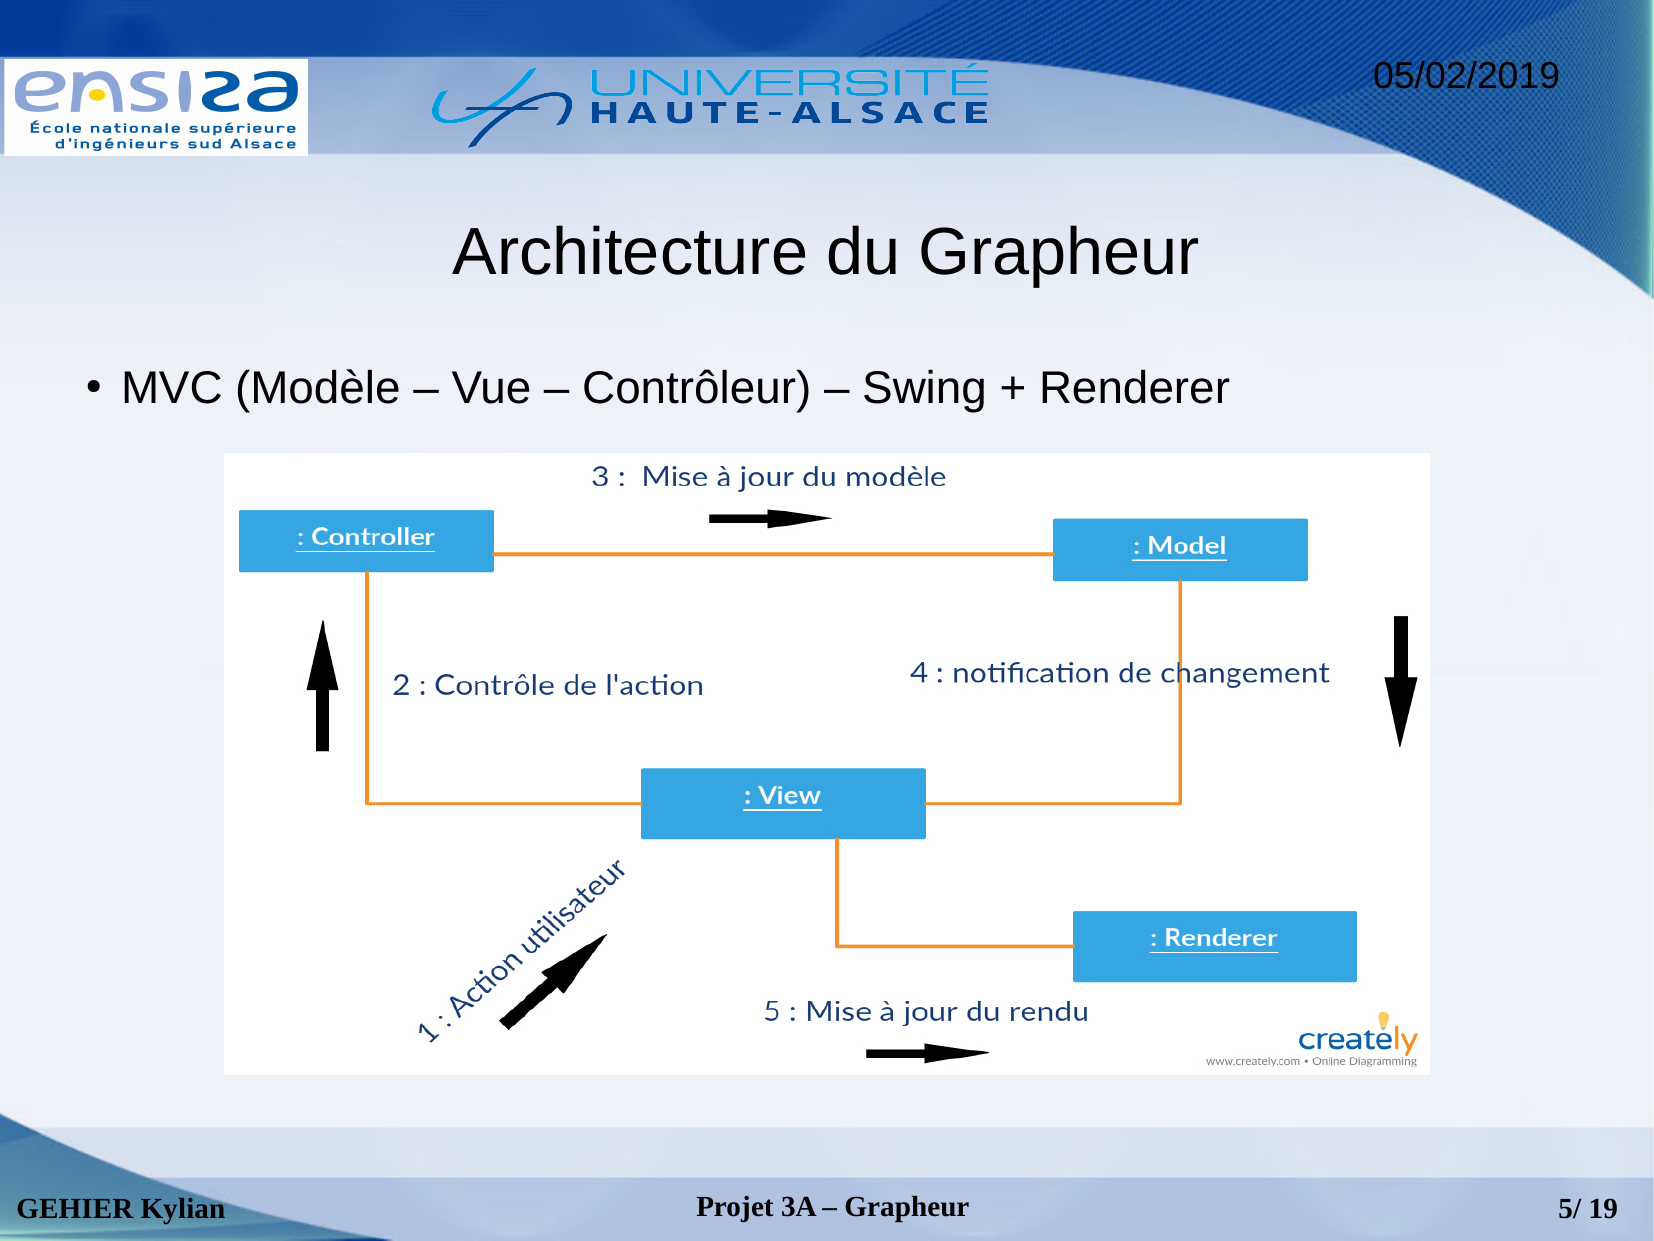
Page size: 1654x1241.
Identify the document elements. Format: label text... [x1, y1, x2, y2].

text_box MVC (Modèle – Vue – Contrôleur) – Swing + Renderer [70, 354, 1489, 559]
title Architecture du Grapheur [118, 192, 1536, 310]
picture [0, 0, 1654, 1241]
